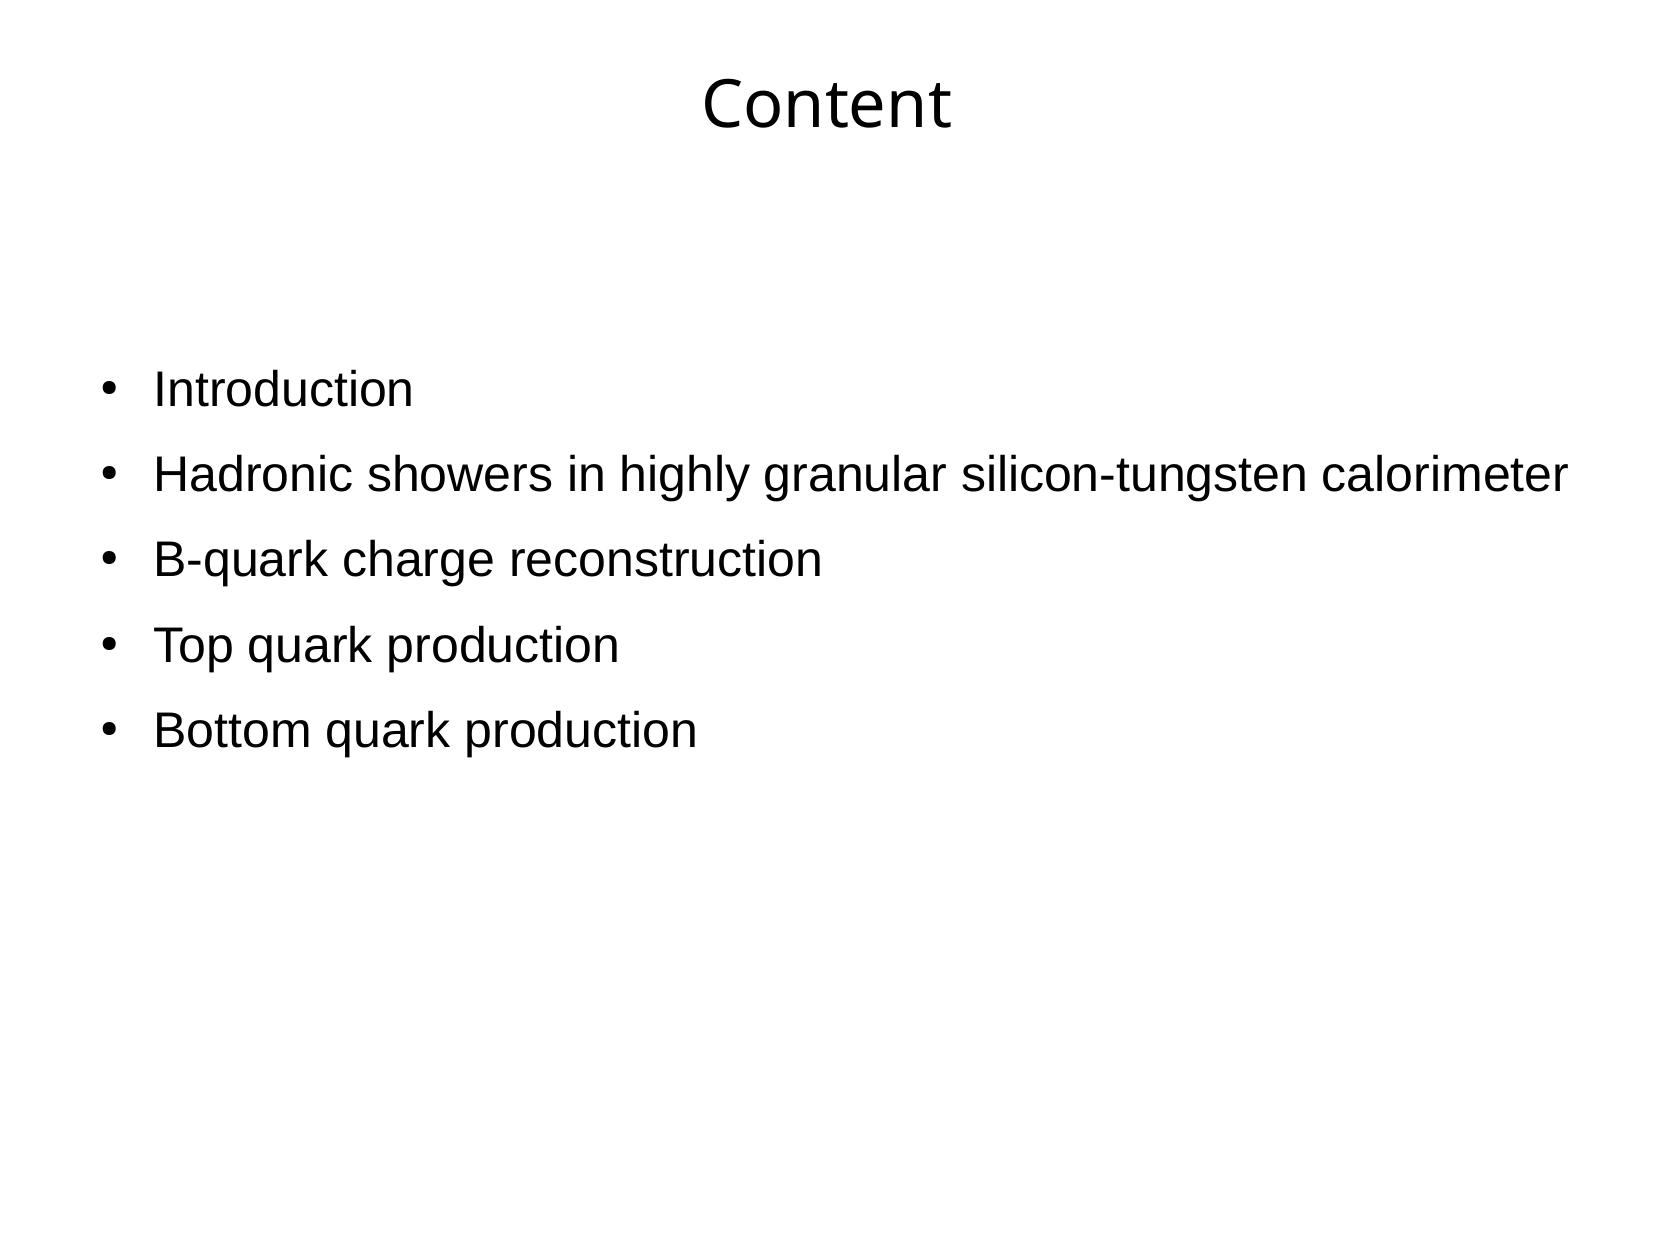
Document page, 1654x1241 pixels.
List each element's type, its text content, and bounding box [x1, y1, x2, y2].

title Content [82, 49, 1571, 154]
list Introduction Hadronic showers in highly granular silicon-tungsten calorimeter B-quark charge reconstruction Top quark production Bottom quark production [82, 361, 1571, 1081]
